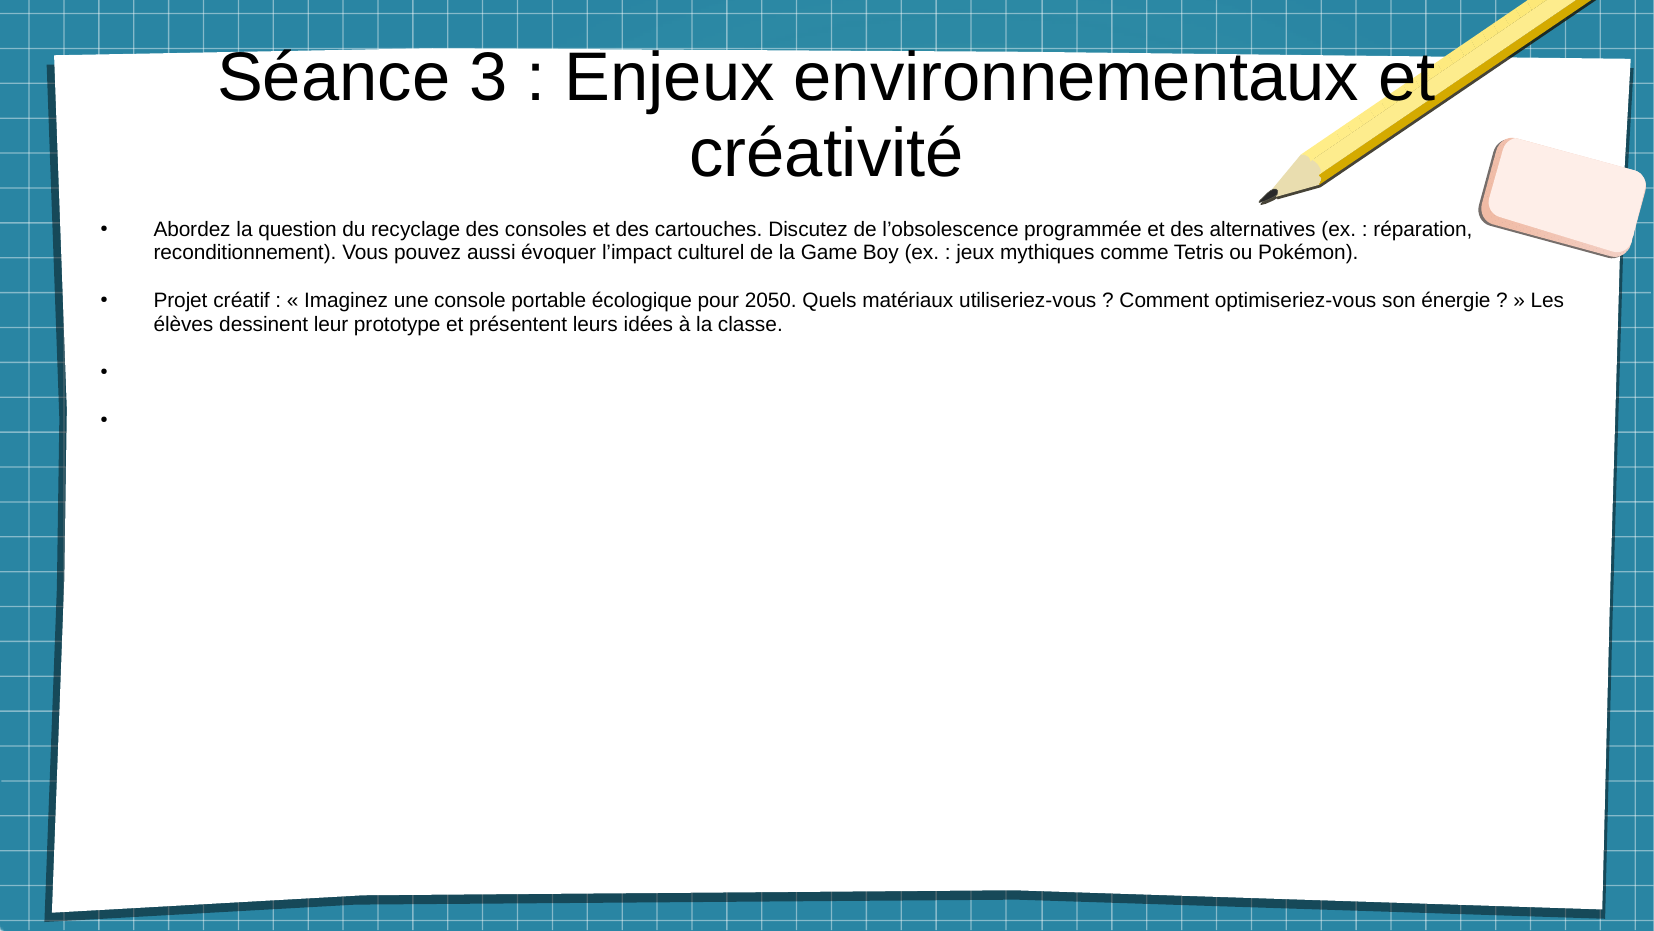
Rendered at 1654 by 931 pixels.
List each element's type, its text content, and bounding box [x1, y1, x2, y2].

list Abordez la question du recyclage des consoles et des cartouches. Discutez de l’obsolescence programmée et des alternatives (ex. : réparation, reconditionnement). Vous pouvez aussi évoquer l’impact culturel de la Game Boy (ex. : jeux mythiques comme Tetris ou Pokémon). Projet créatif : « Imaginez une console portable écologique pour 2050. Quels matériaux utiliseriez-vous ? Comment optimiseriez-vous son énergie ? » Les élèves dessinent leur prototype et présentent leurs idées à la classe. [82, 217, 1571, 758]
title Séance 3 : Enjeux environnementaux et créativité [82, 37, 1571, 193]
